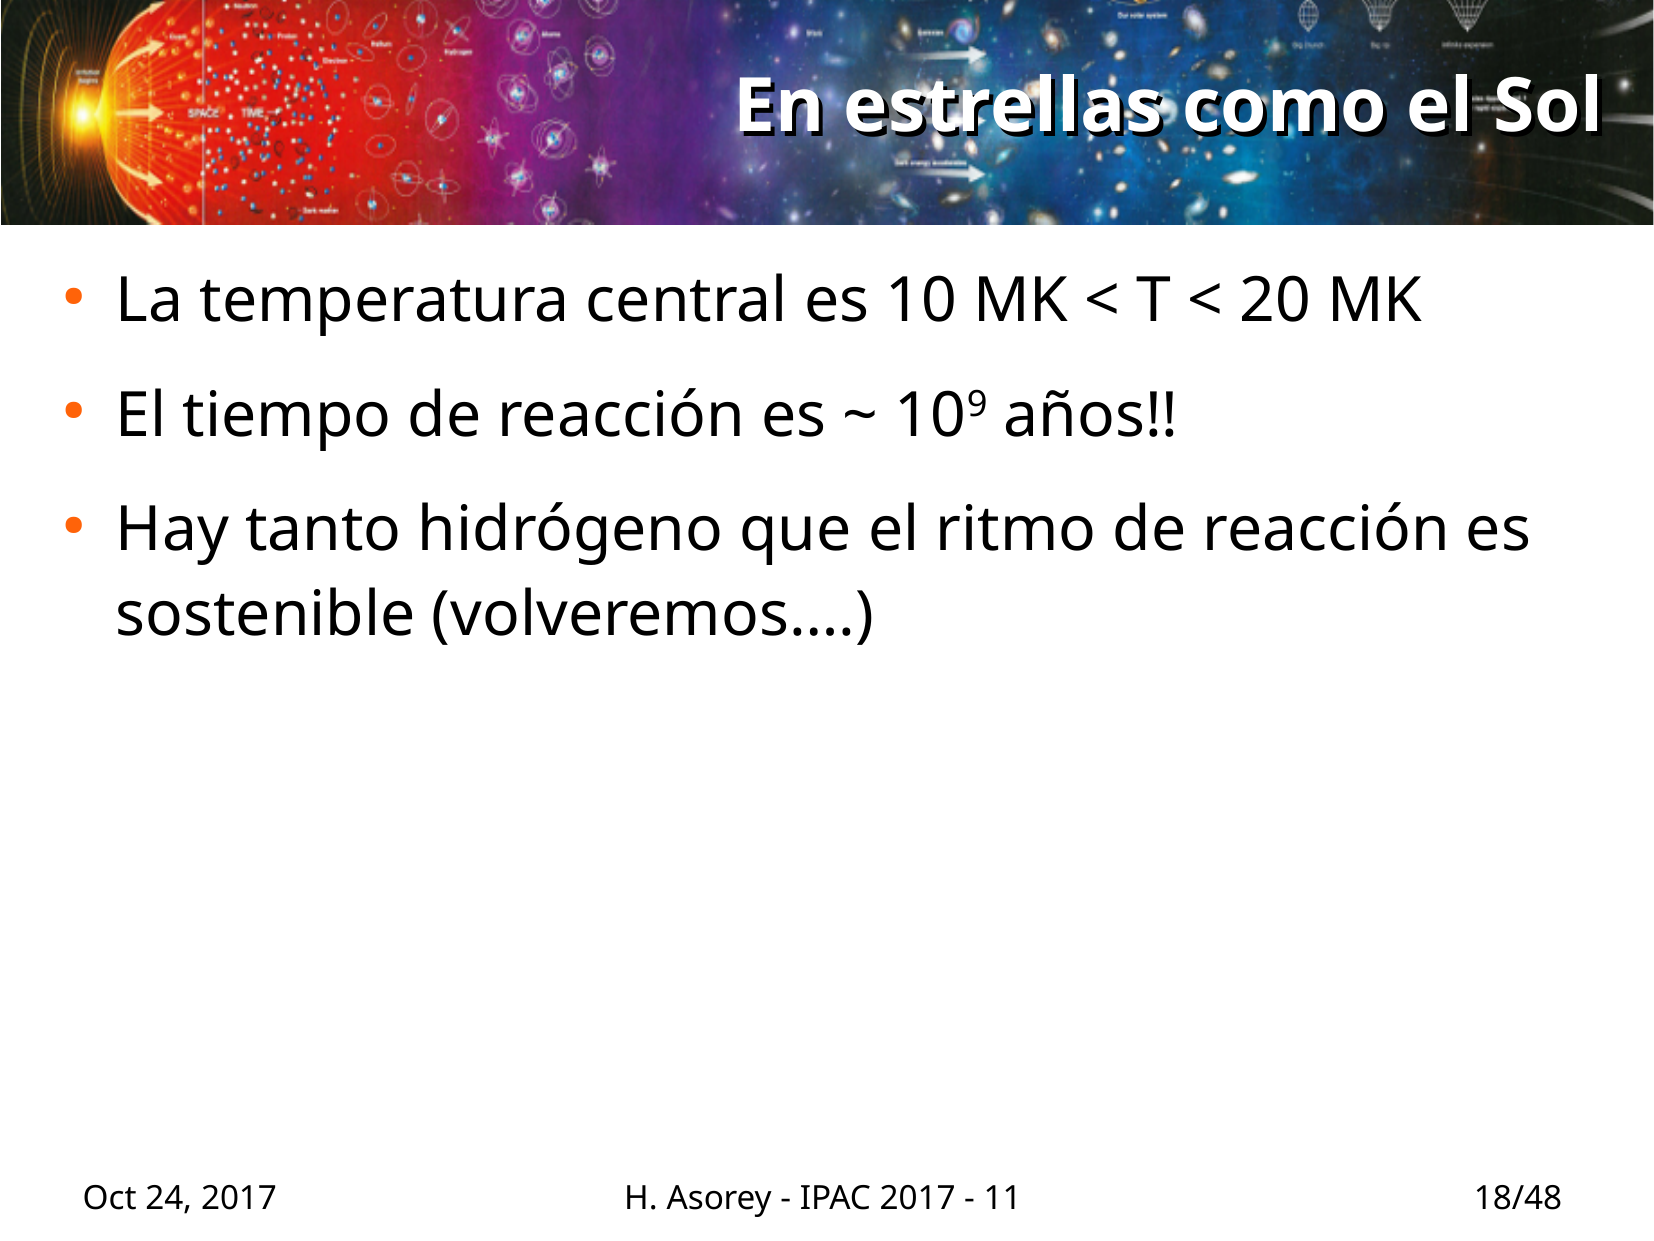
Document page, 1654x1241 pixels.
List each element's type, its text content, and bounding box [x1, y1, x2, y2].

picture [1, 0, 1654, 225]
list La temperatura central es 10 MK < T < 20 MK El tiempo de reacción es ~ 109 años!! Hay tanto hidrógeno que el ritmo de reacción es sostenible (volveremos….) [45, 255, 1606, 1156]
title En estrellas como el Sol [45, 15, 1606, 191]
